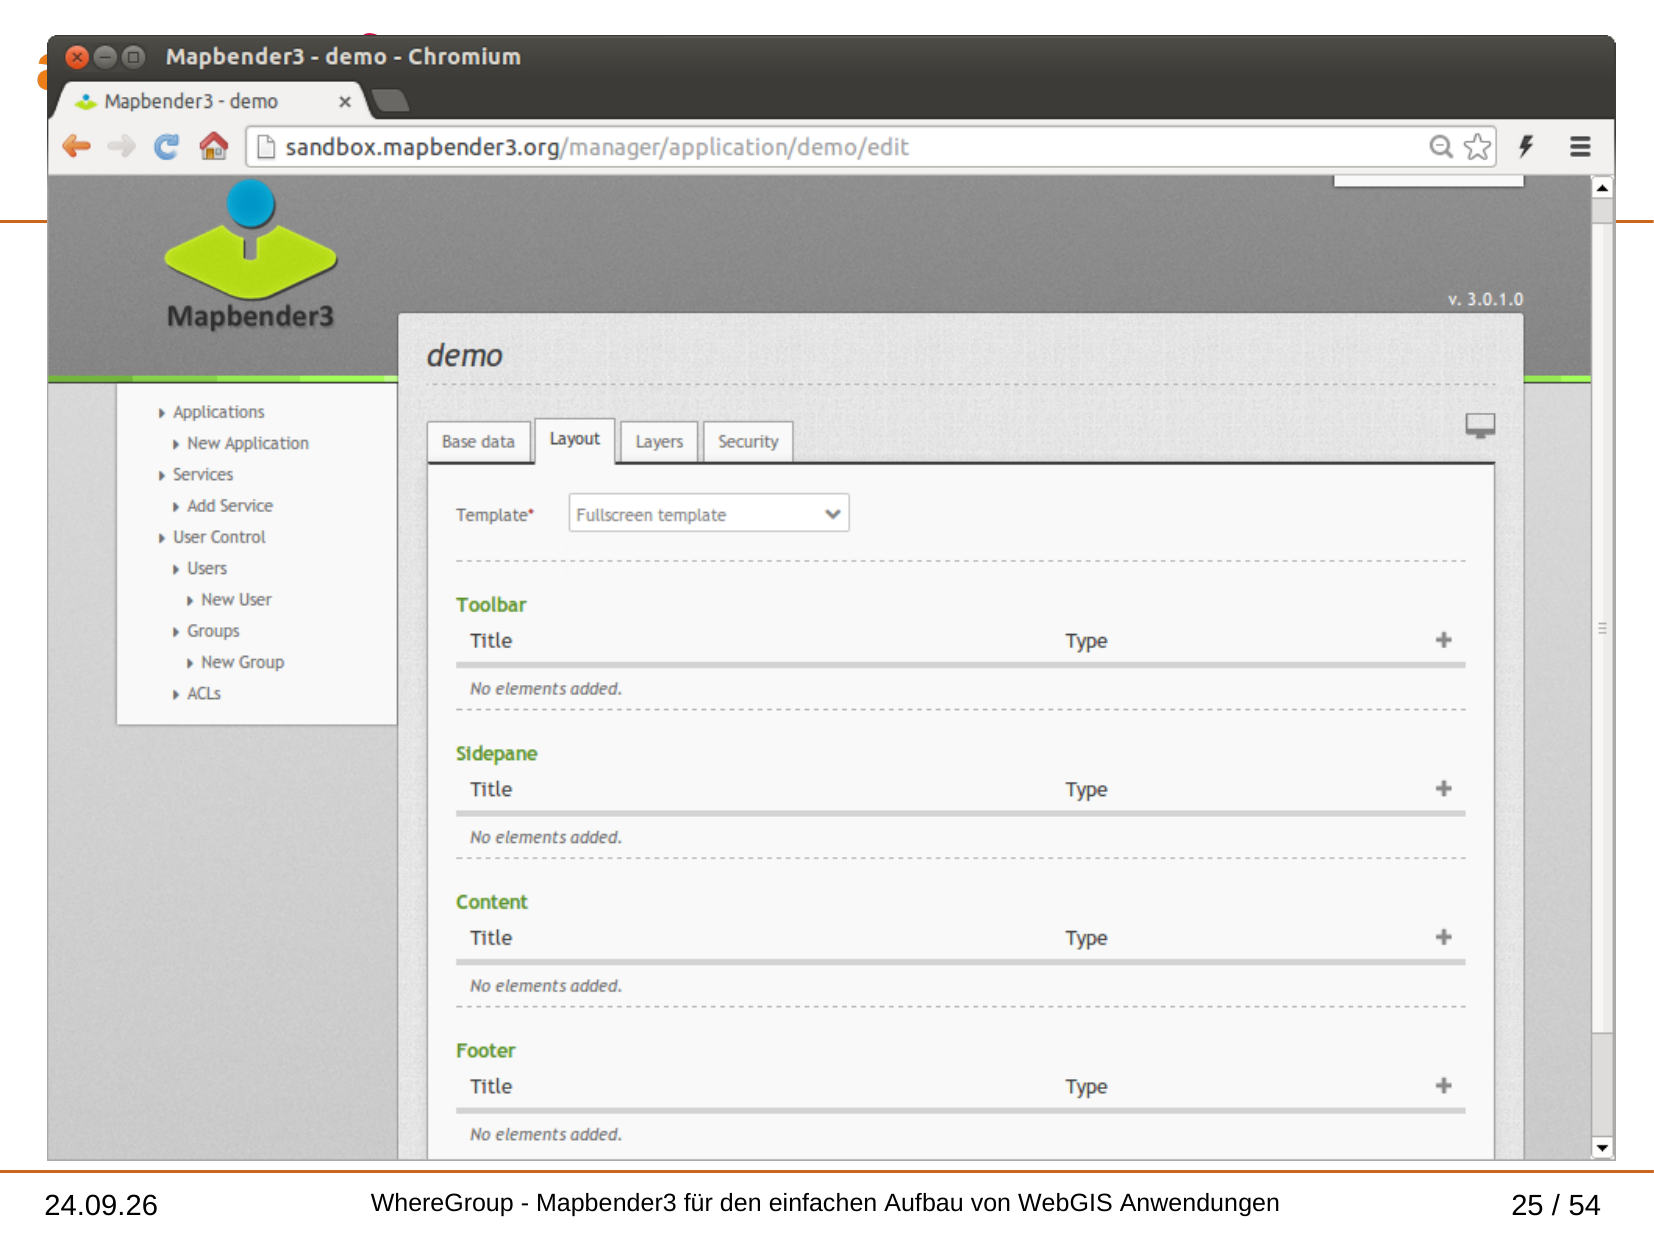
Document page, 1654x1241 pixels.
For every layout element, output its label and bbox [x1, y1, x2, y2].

picture [35, 23, 1616, 1161]
